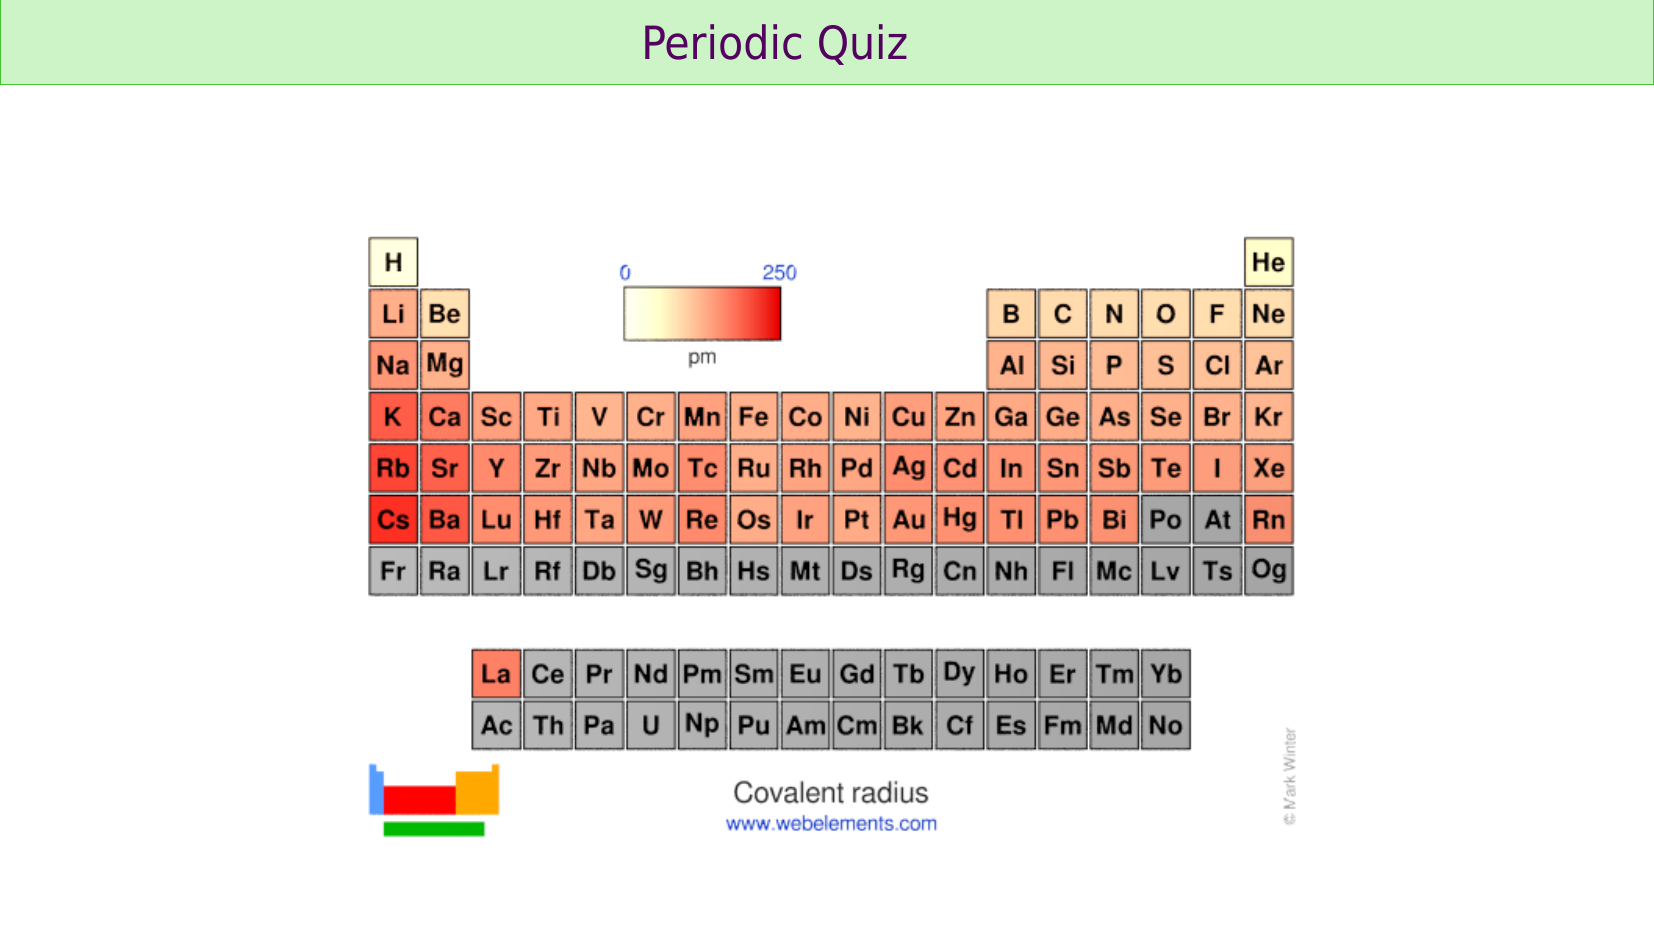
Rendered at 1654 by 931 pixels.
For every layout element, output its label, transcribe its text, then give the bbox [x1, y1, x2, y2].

picture [331, 220, 1332, 846]
text_box [0, 0, 1654, 85]
text_box Periodic Quiz [626, 9, 937, 78]
